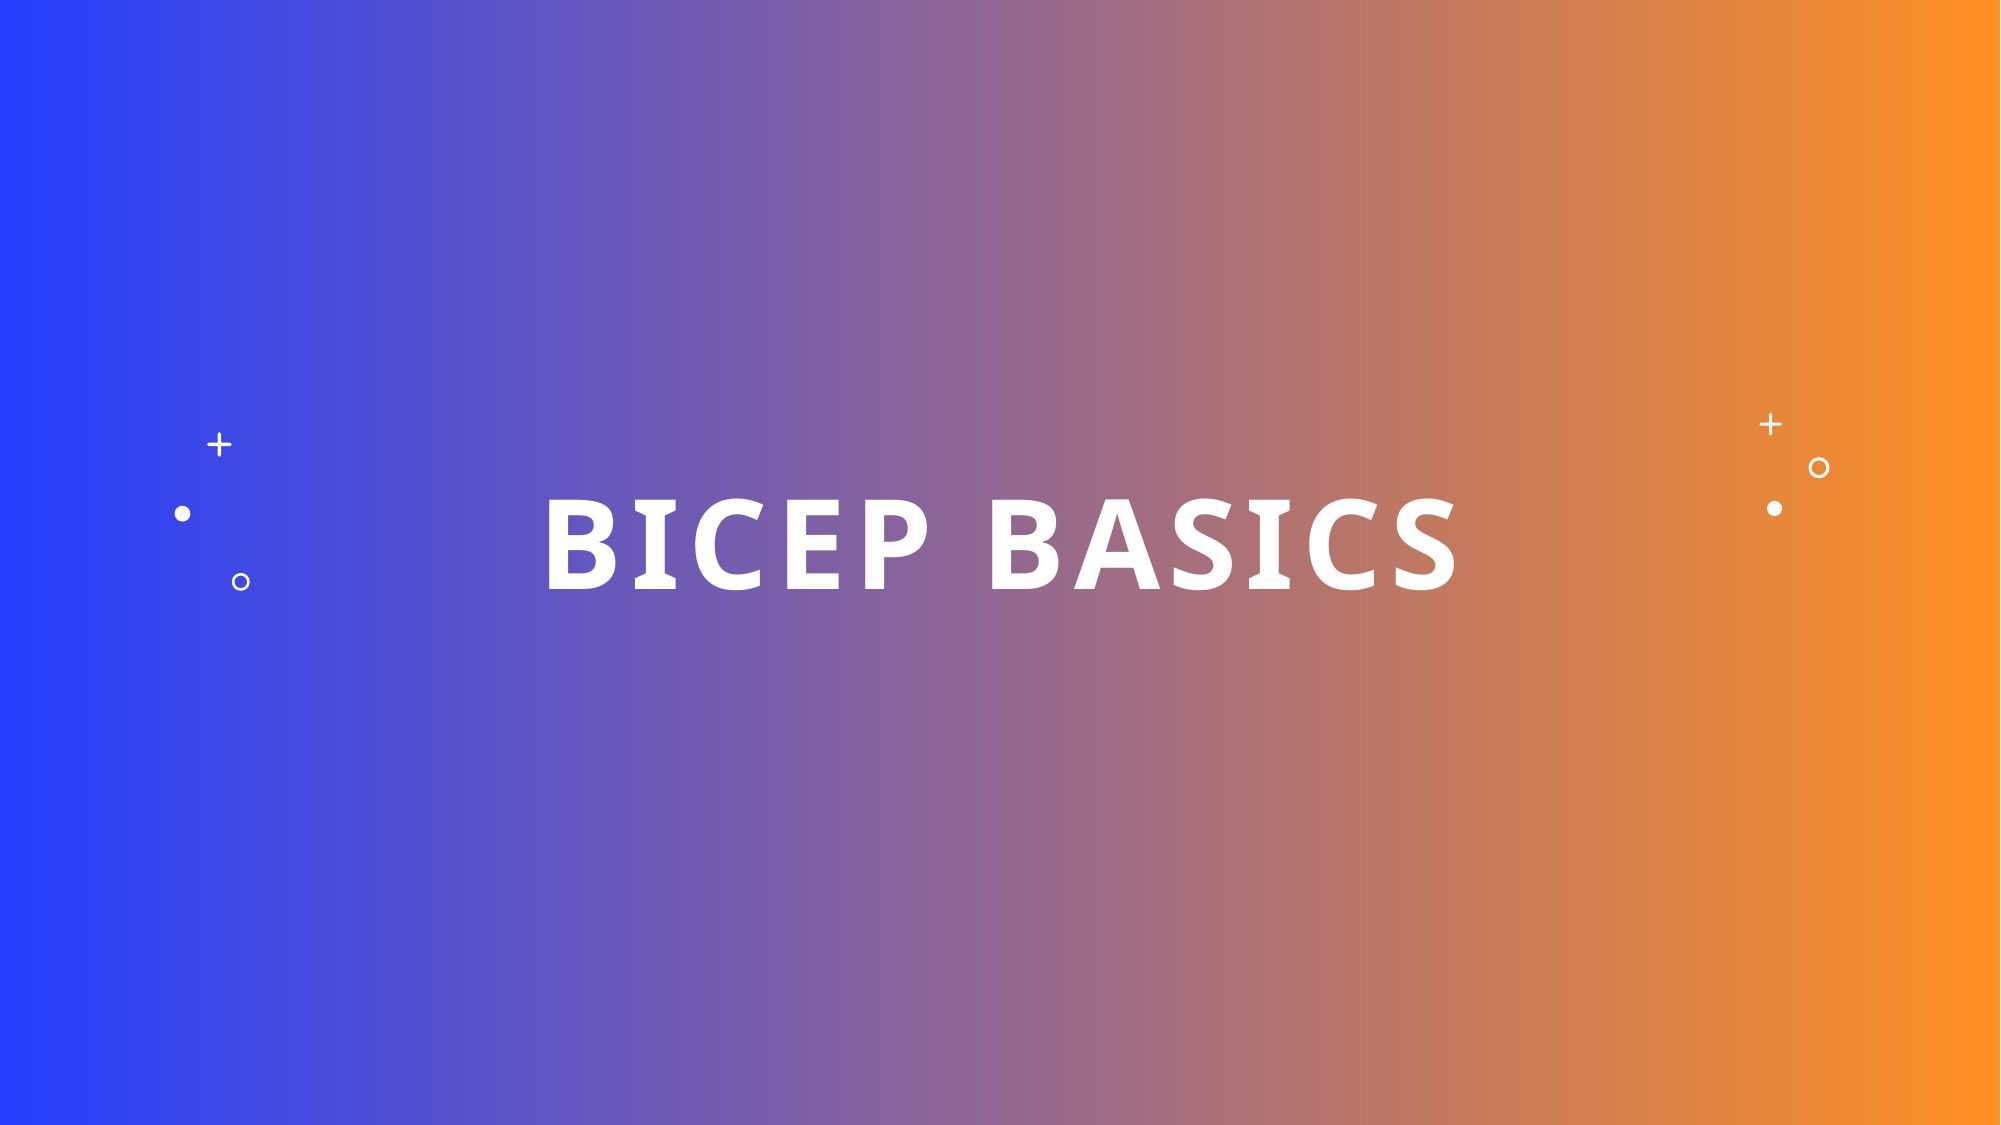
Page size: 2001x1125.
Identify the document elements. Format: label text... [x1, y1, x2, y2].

title Bicep basics [249, 239, 1750, 624]
